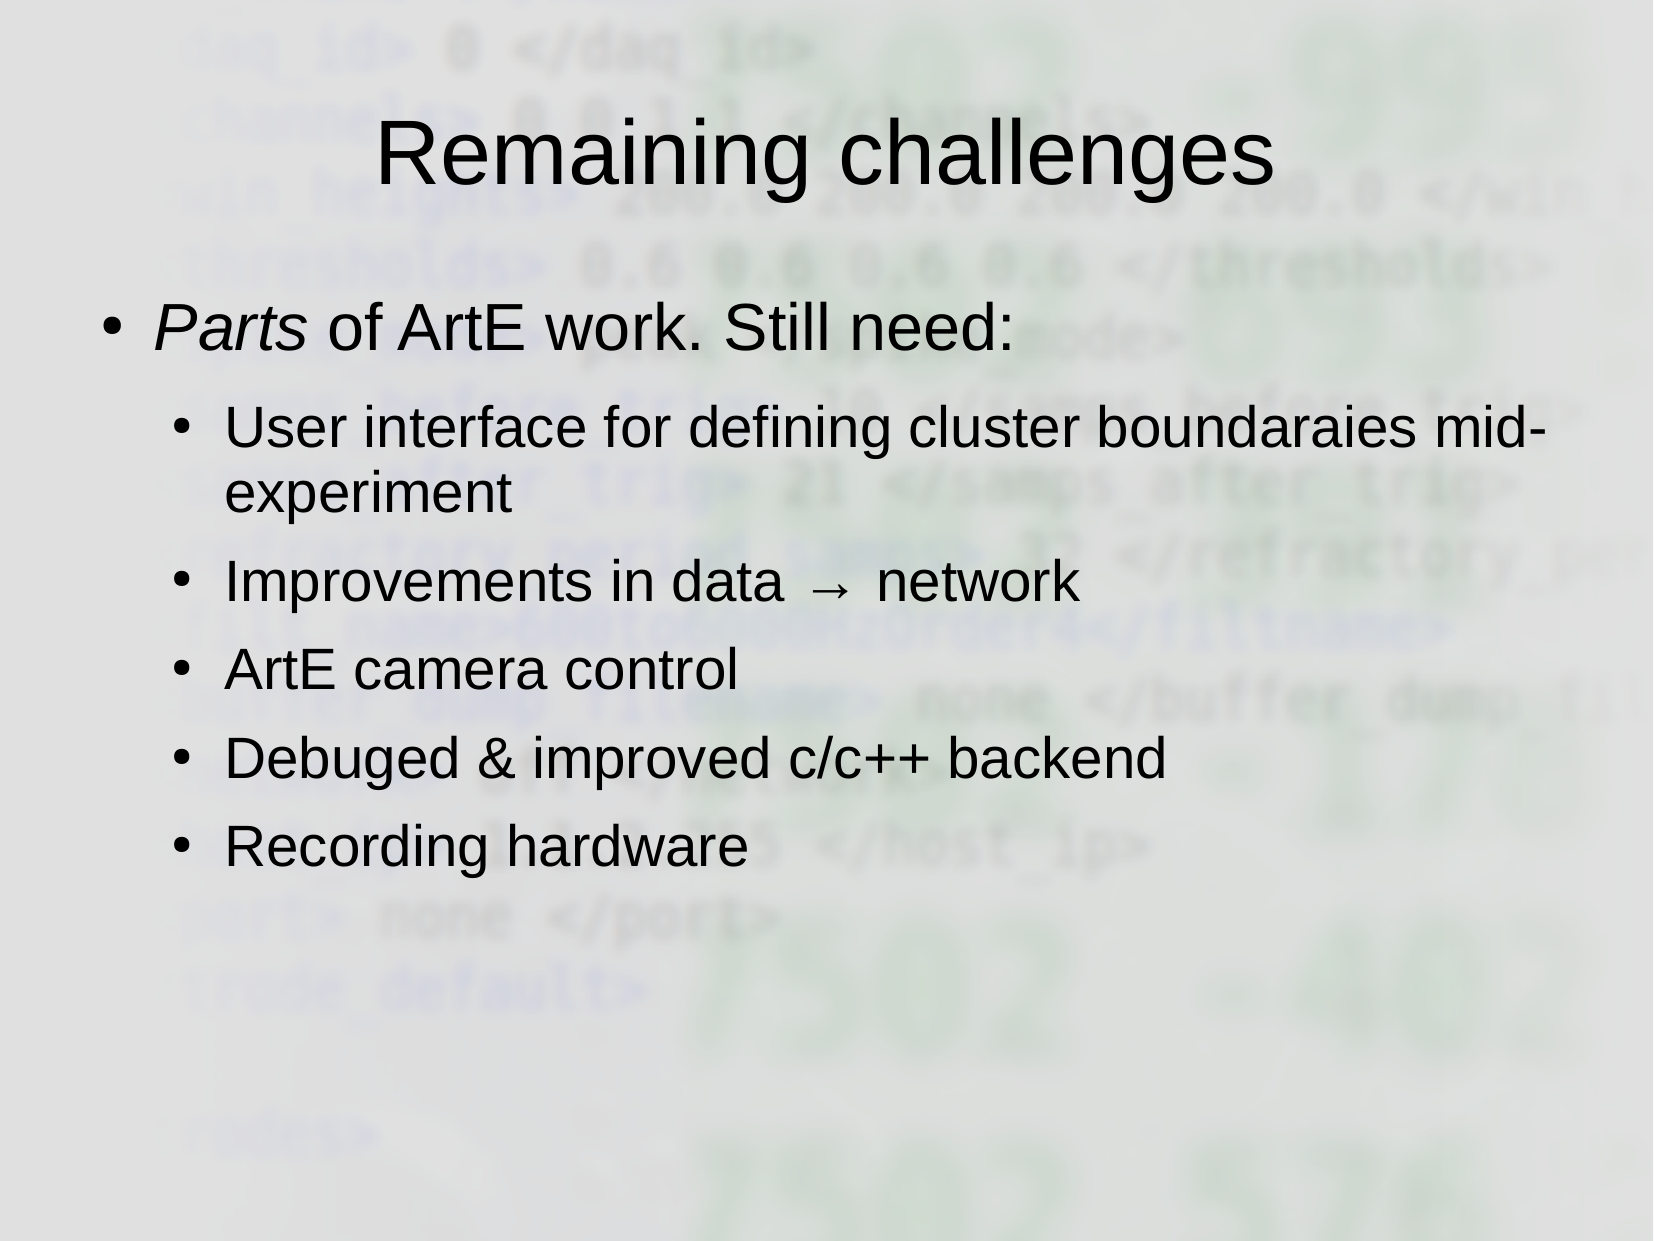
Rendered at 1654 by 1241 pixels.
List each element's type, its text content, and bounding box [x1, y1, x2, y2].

list Parts of ArtE work. Still need: User interface for defining cluster boundaraies mid-experiment Improvements in data → network ArtE camera control Debuged & improved c/c++ backend Recording hardware [82, 290, 1571, 1109]
picture [0, 0, 1654, 1241]
title Remaining challenges [82, 49, 1571, 257]
